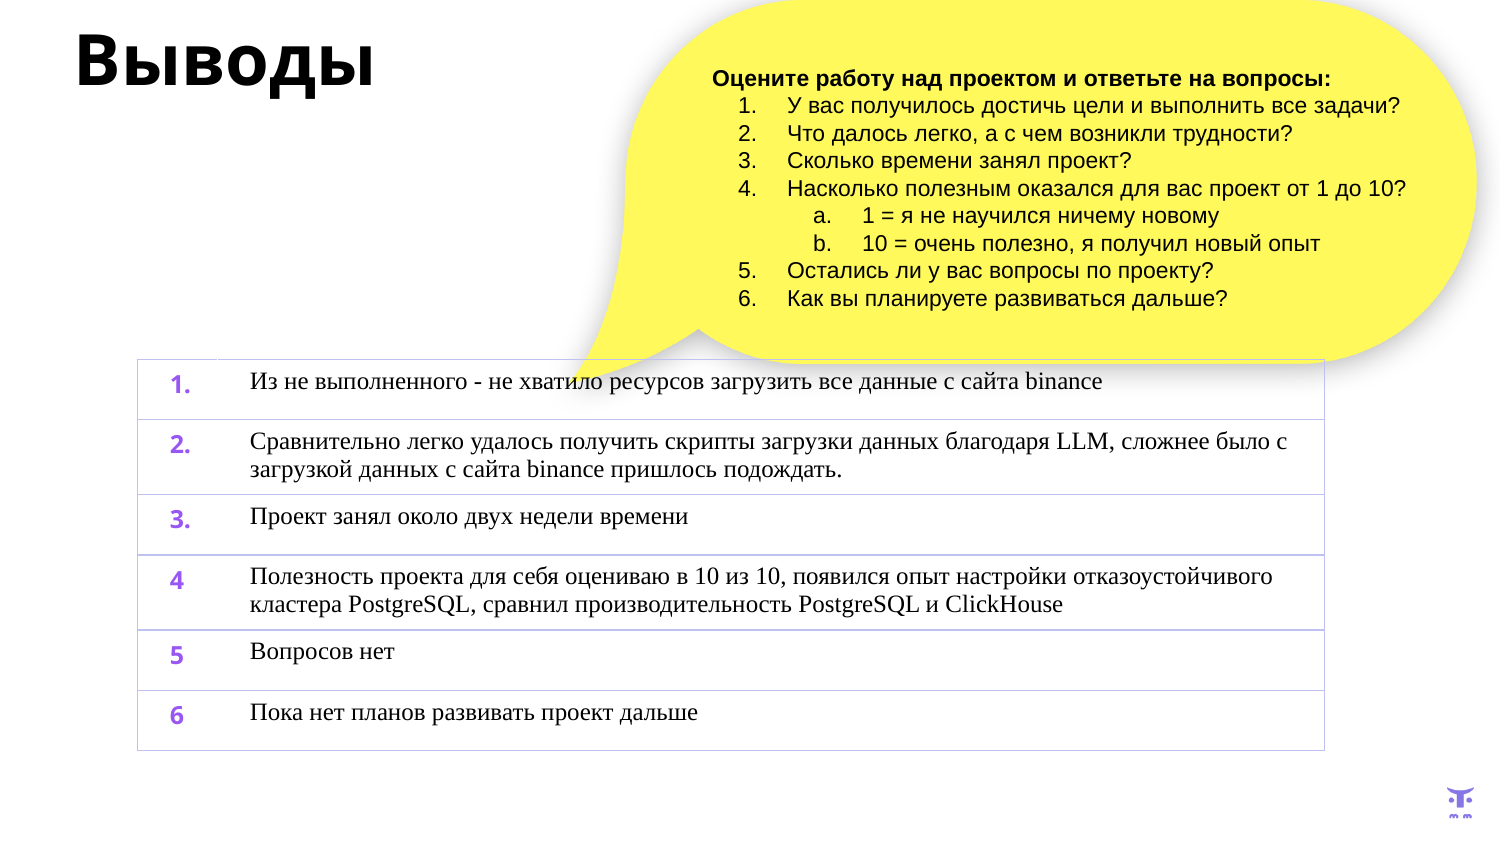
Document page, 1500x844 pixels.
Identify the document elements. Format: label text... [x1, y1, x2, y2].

table_cell Вопросов нет [218, 631, 1324, 690]
table_cell 6 [138, 691, 217, 750]
picture [0, 0, 1500, 844]
text_box Оцените работу над проектом и ответьте на вопросы: У вас получилось достичь цели и выполнить все задачи? Что далось легко, а с чем возникли трудности? Сколько времени занял проект? Насколько полезным оказался для вас проект от 1 до 10? 1 = я не научился ничему новому 10 = очень полезно, я получил новый опыт Остались ли у вас вопросы по проекту? Как вы планируете развиваться дальше? [697, 48, 1470, 326]
table_cell Полезность проекта для себя оцениваю в 10 из 10, появился опыт настройки отказоустойчивого кластера PostgreSQL, сравнил производительность PostgreSQL и ClickHouse [218, 556, 1324, 629]
table_header Из не выполненного - не хватило ресурсов загрузить все данные с сайта binance [218, 360, 1324, 419]
title Выводы [59, 0, 557, 180]
table_cell 2. [138, 420, 217, 494]
table_cell Проект занял около двух недели времени [218, 495, 1324, 554]
table_cell Сравнительно легко удалось получить скрипты загрузки данных благодаря LLM, сложнее было с загрузкой данных с сайта binance пришлось подождать. [218, 420, 1324, 494]
table_cell 4 [138, 556, 217, 629]
table_cell Пока нет планов развивать проект дальше [218, 691, 1324, 750]
table_cell 5 [138, 631, 217, 690]
table_cell 3. [138, 495, 217, 554]
table_header 1. [138, 360, 217, 419]
